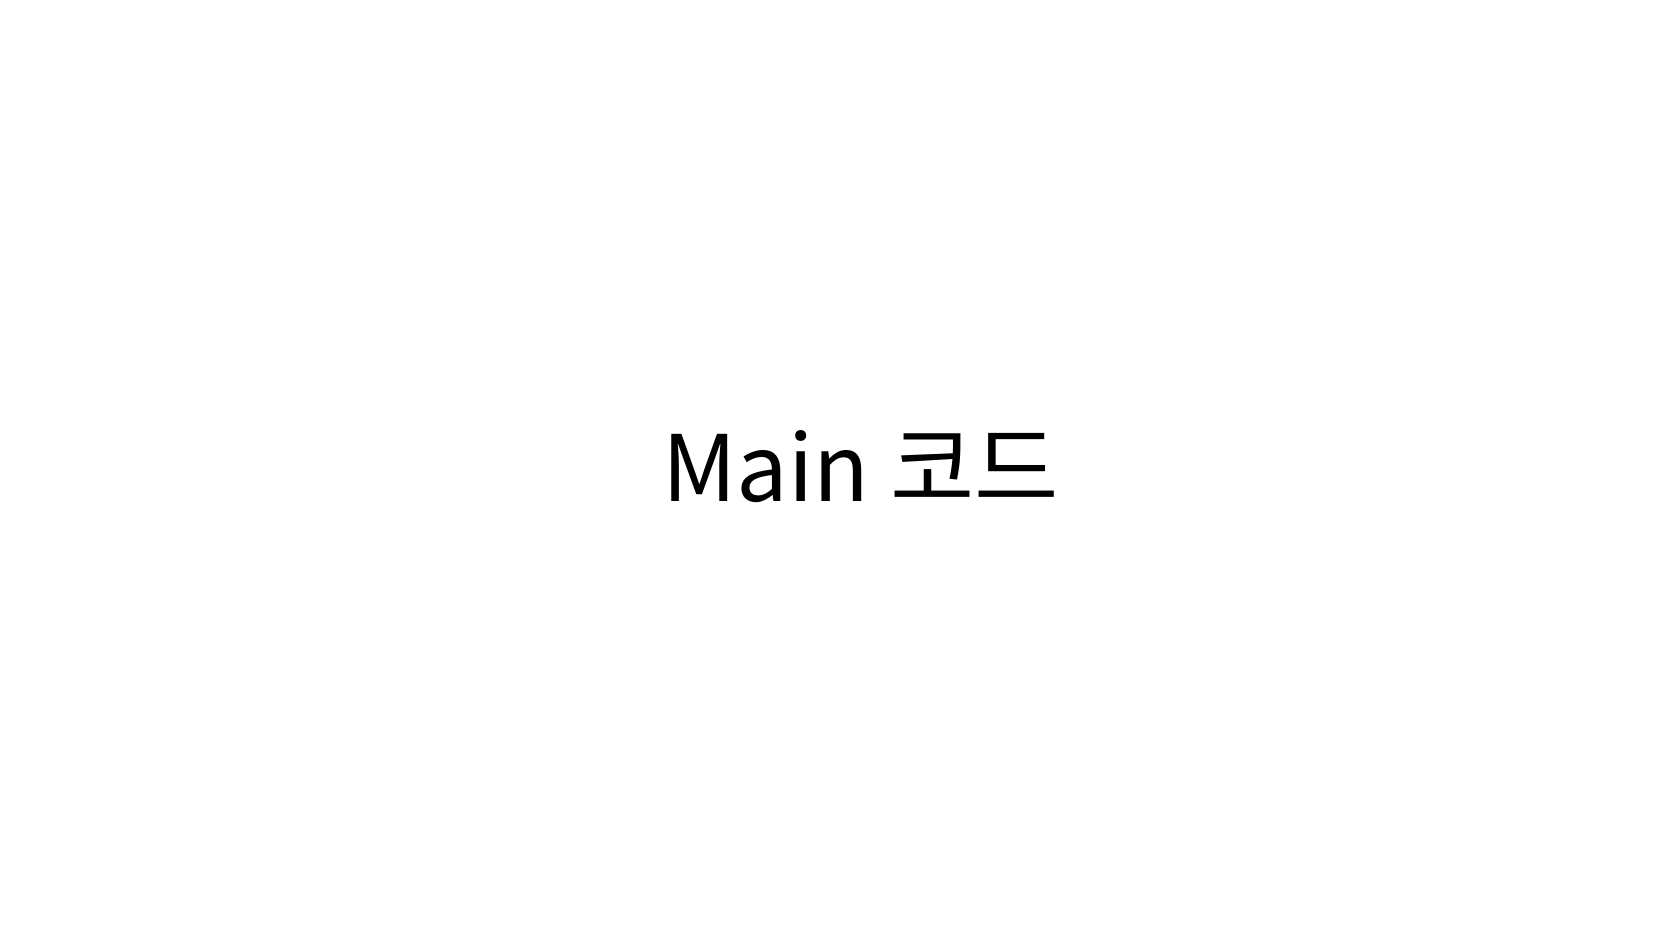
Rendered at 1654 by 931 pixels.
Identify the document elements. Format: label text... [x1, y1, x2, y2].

title Main 코드 [106, 384, 1595, 540]
